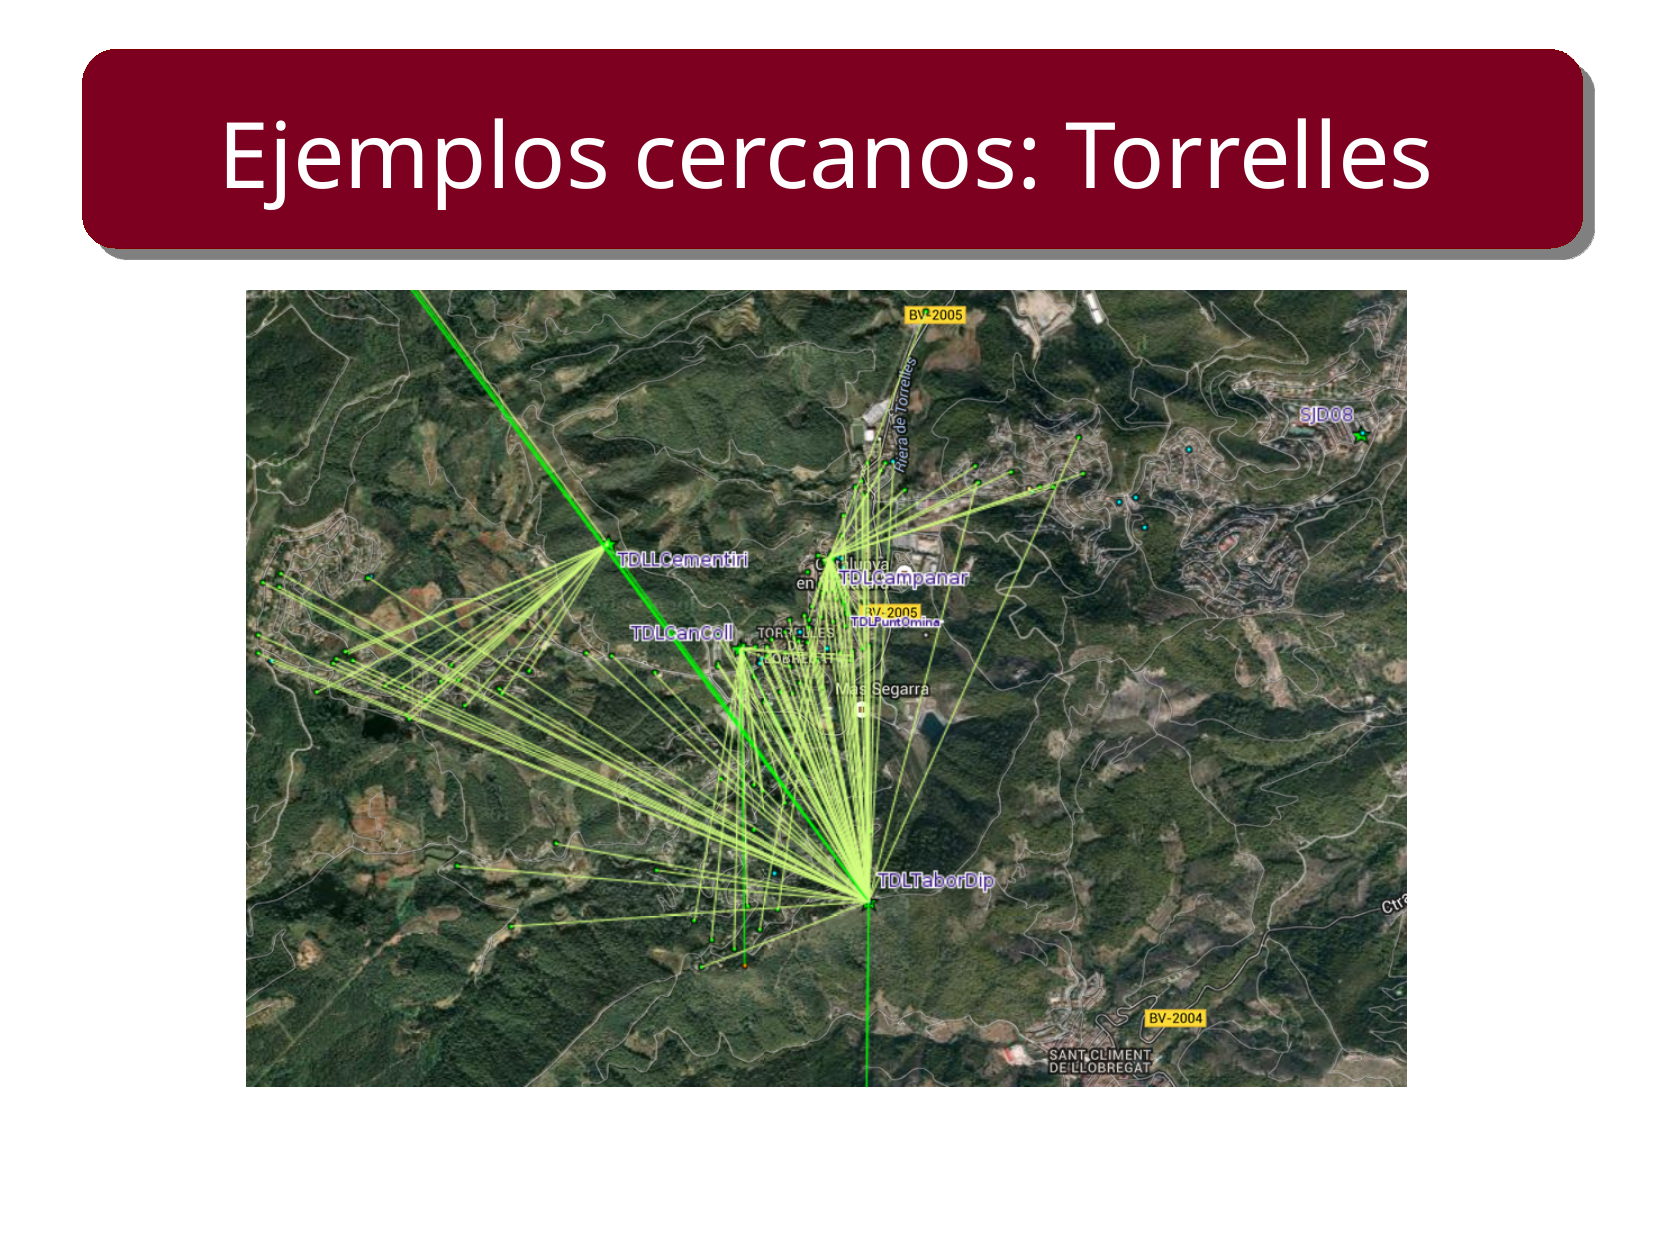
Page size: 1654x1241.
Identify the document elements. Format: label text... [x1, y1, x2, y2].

title Ejemplos cercanos: Torrelles [82, 49, 1571, 257]
picture [246, 290, 1407, 1087]
